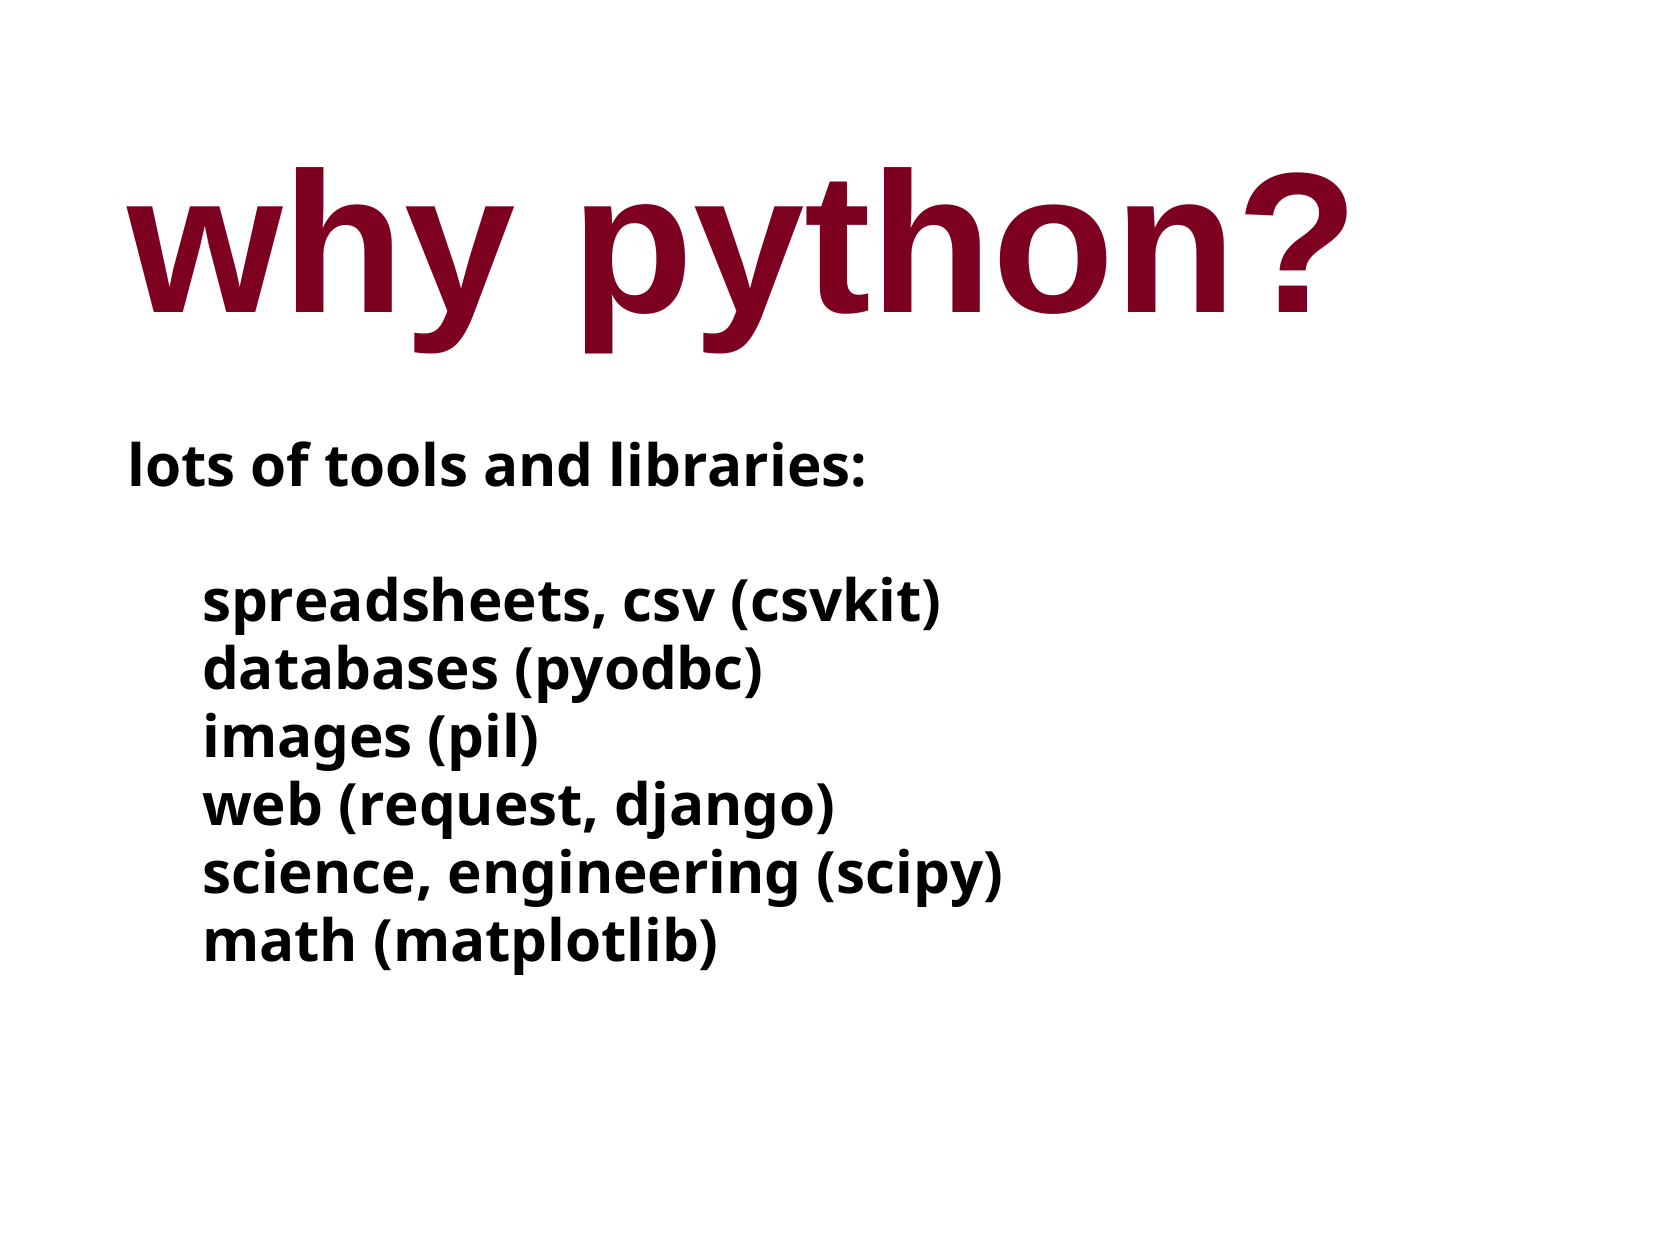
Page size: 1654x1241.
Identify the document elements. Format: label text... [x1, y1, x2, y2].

text_box why python? [112, 112, 1501, 338]
text_box lots of tools and libraries: spreadsheets, csv (csvkit) databases (pyodbc) images (pil) web (request, django) science, engineering (scipy) math (matplotlib) [112, 422, 1313, 996]
text_box why python? [612, 223, 656, 295]
